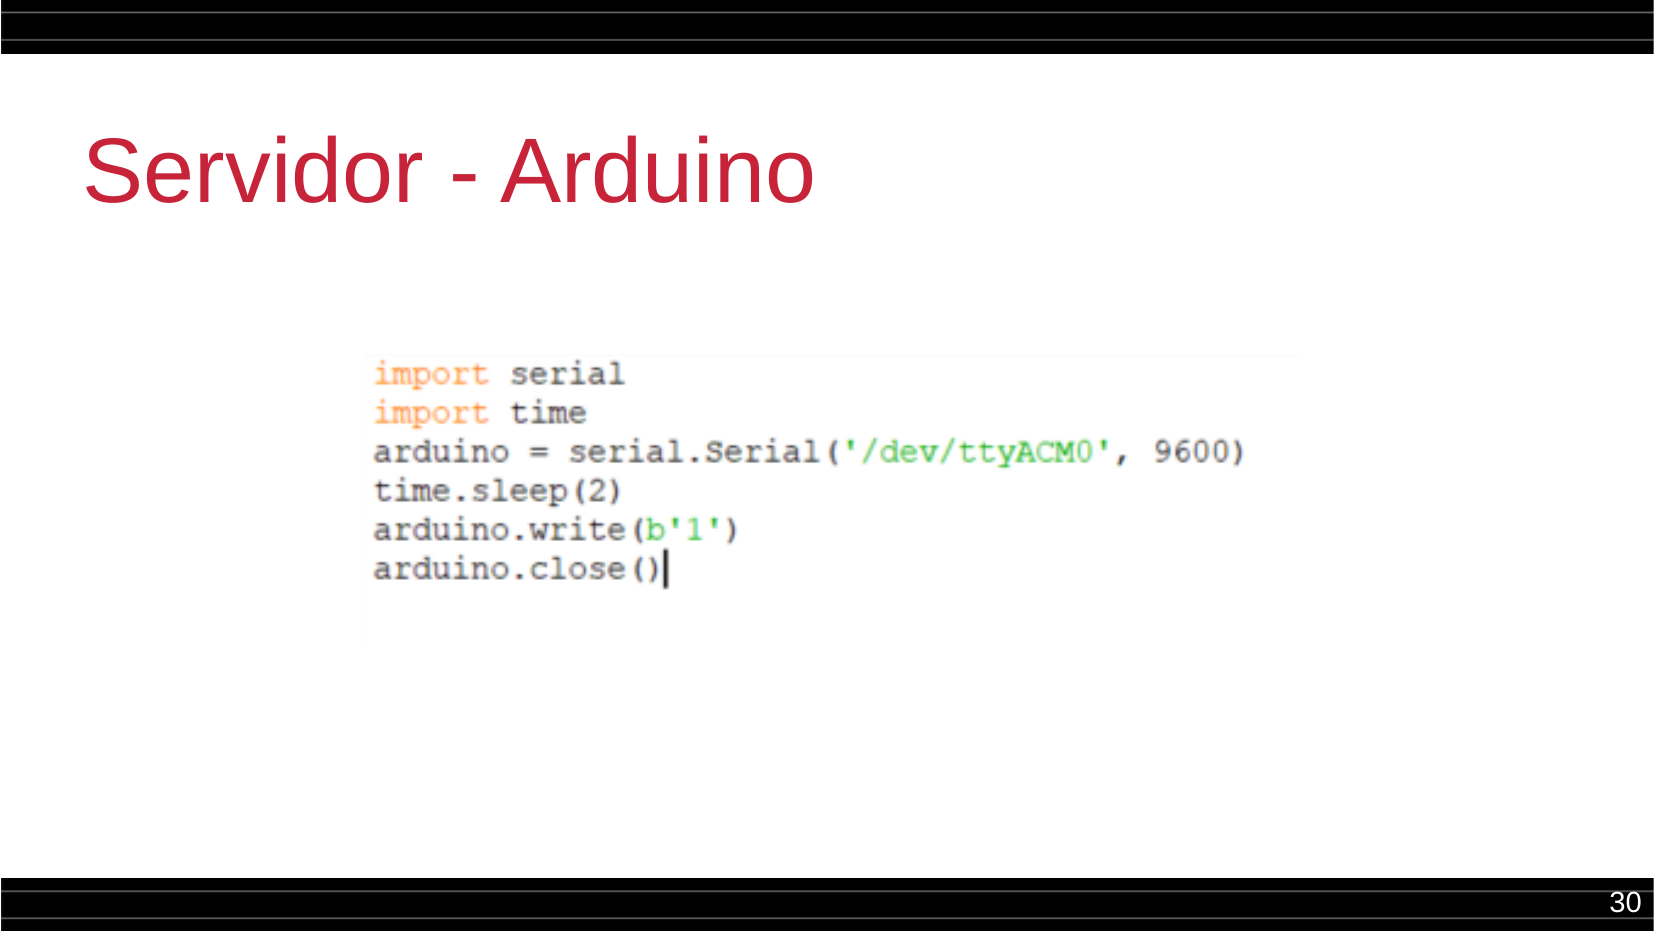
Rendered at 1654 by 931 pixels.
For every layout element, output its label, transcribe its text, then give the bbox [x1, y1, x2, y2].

picture [1, 878, 1654, 931]
picture [366, 354, 1300, 650]
picture [1, 0, 1654, 54]
title Servidor - Arduino [82, 92, 1571, 249]
